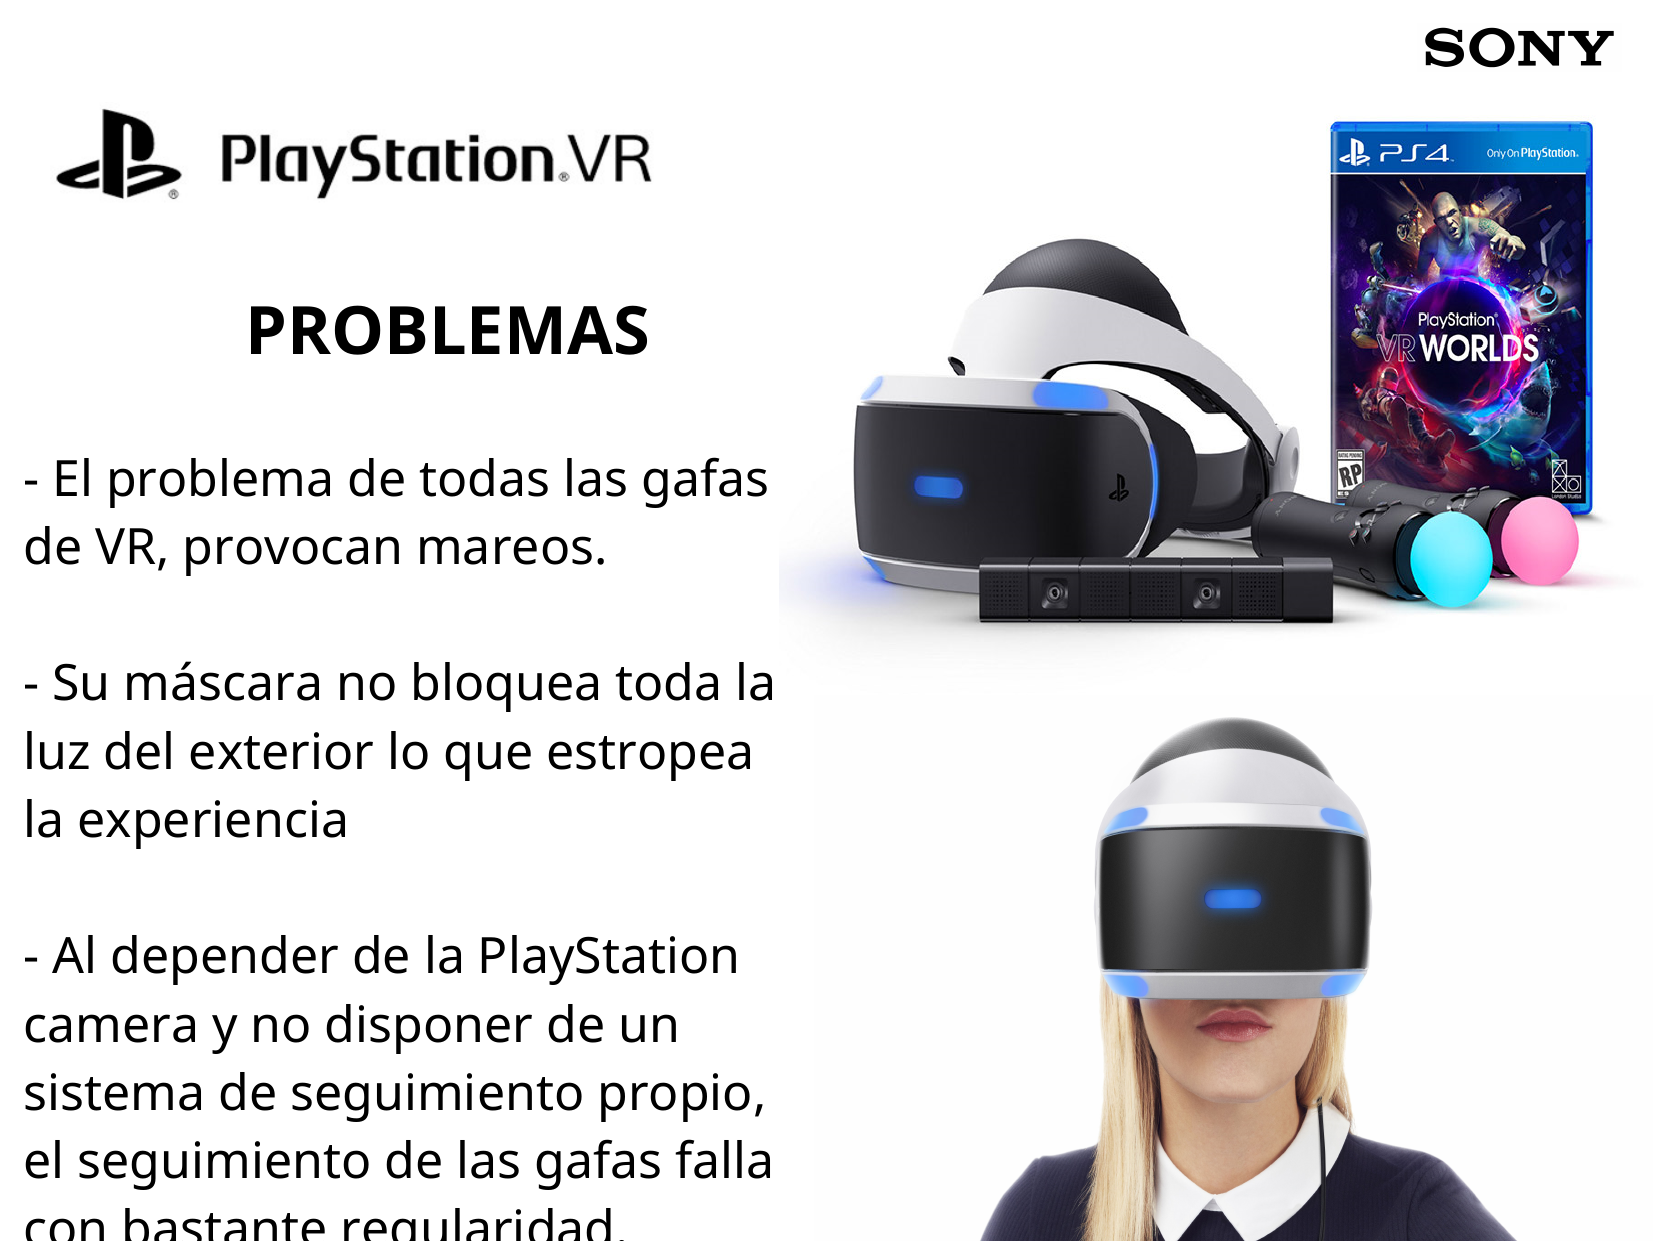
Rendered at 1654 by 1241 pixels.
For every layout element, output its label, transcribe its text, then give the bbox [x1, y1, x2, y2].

list PROBLEMAS - El problema de todas las gafas de VR, provocan mareos. - Su máscara no bloquea toda la luz del exterior lo que estropea la experiencia - Al depender de la PlayStation camera y no disponer de un sistema de seguimiento propio, el seguimiento de las gafas falla con bastante regularidad. [23, 283, 799, 1241]
picture [779, 81, 1654, 1241]
picture [11, 11, 697, 296]
picture [1417, 23, 1622, 72]
